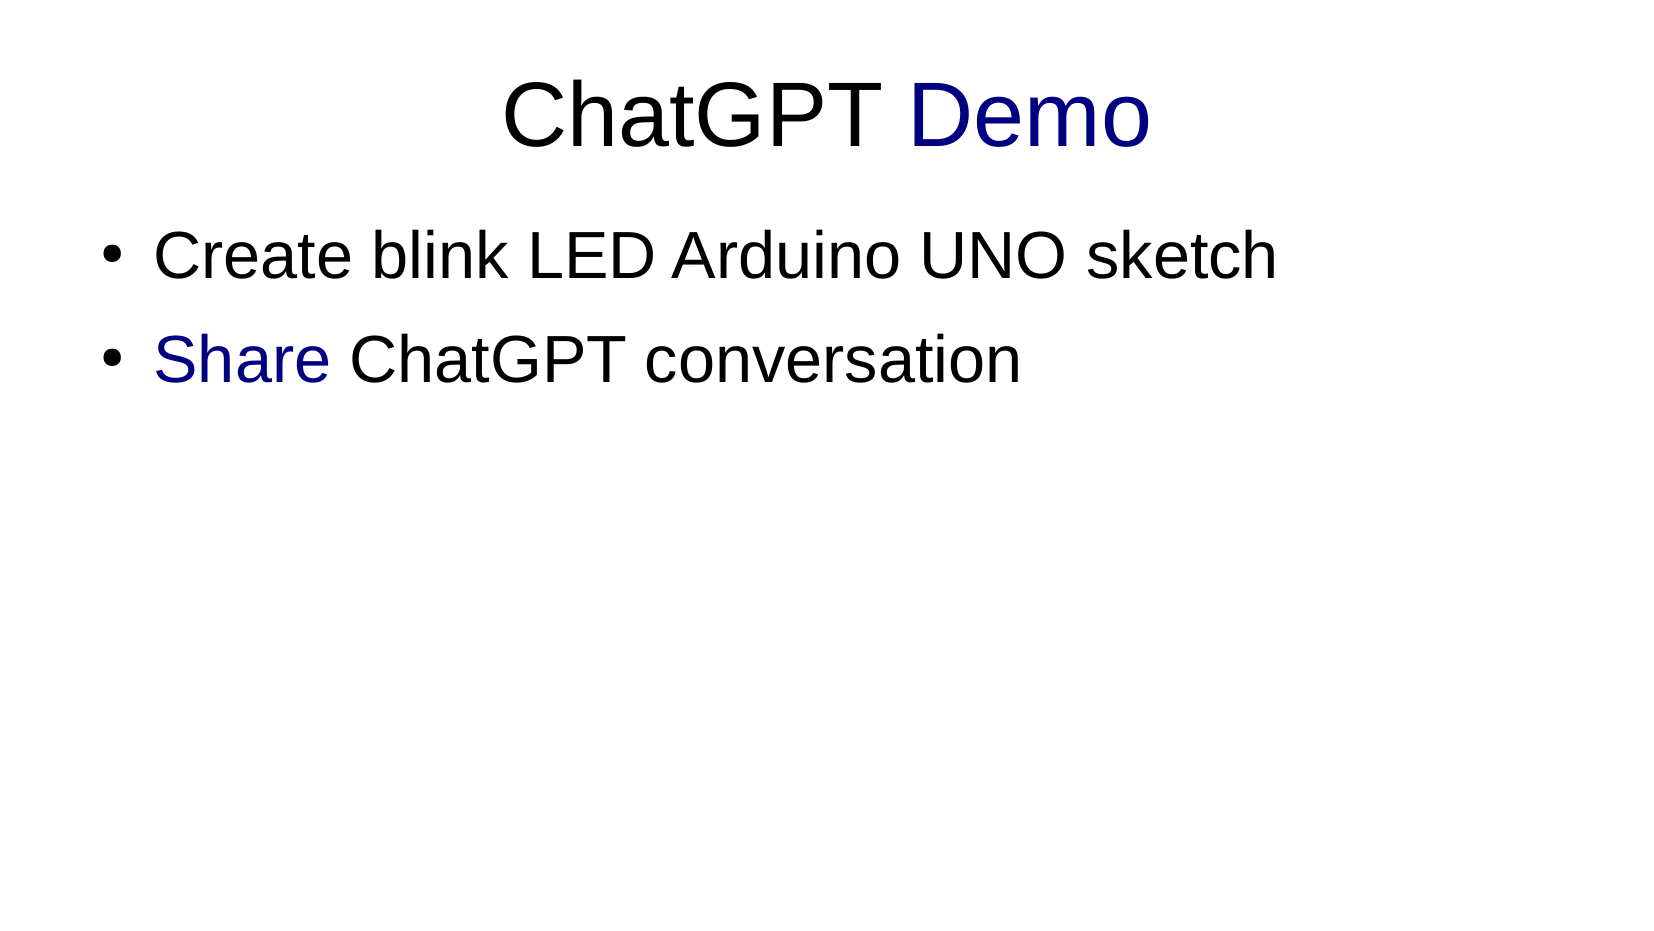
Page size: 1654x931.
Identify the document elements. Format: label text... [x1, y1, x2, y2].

list Create blink LED Arduino UNO sketch Share ChatGPT conversation [82, 217, 1571, 758]
title ChatGPT Demo [82, 37, 1571, 193]
